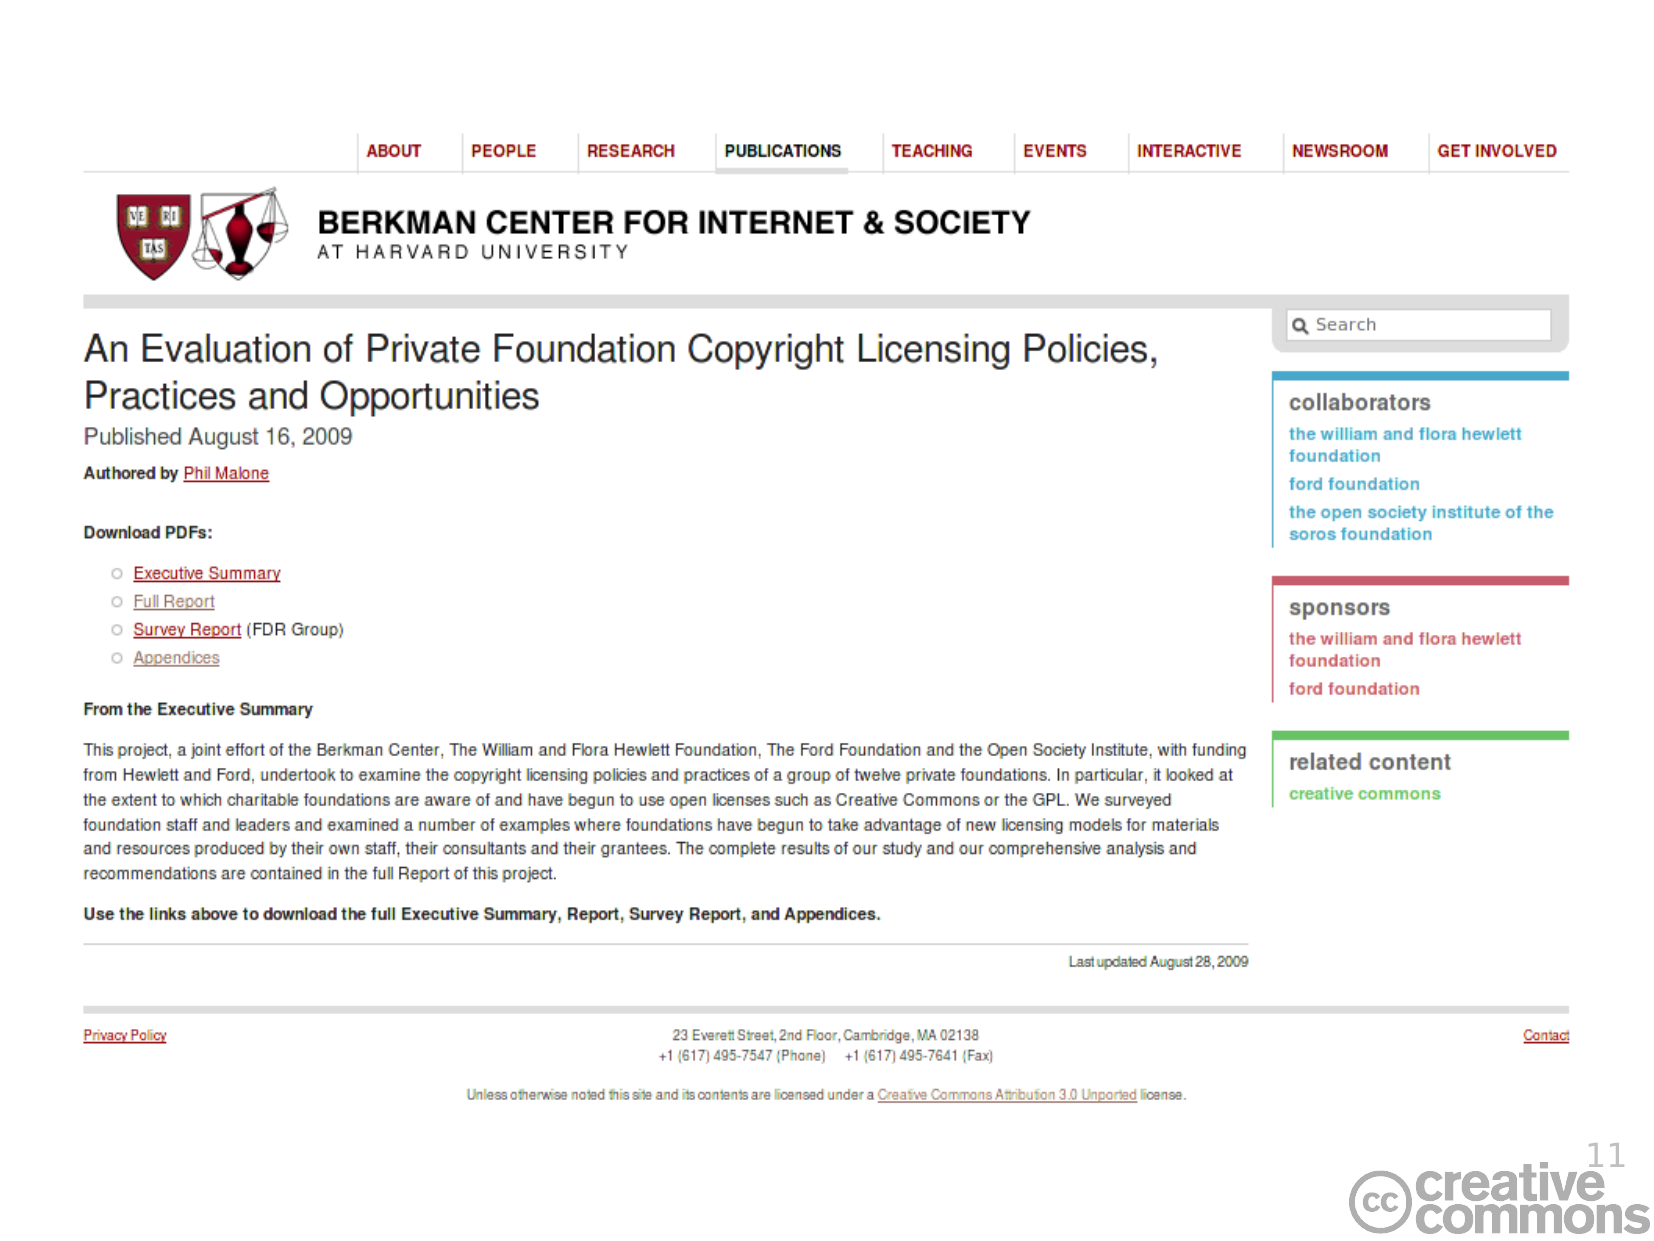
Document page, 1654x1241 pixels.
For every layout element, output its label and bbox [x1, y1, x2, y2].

picture [1349, 1162, 1650, 1234]
picture [68, 115, 1585, 1125]
